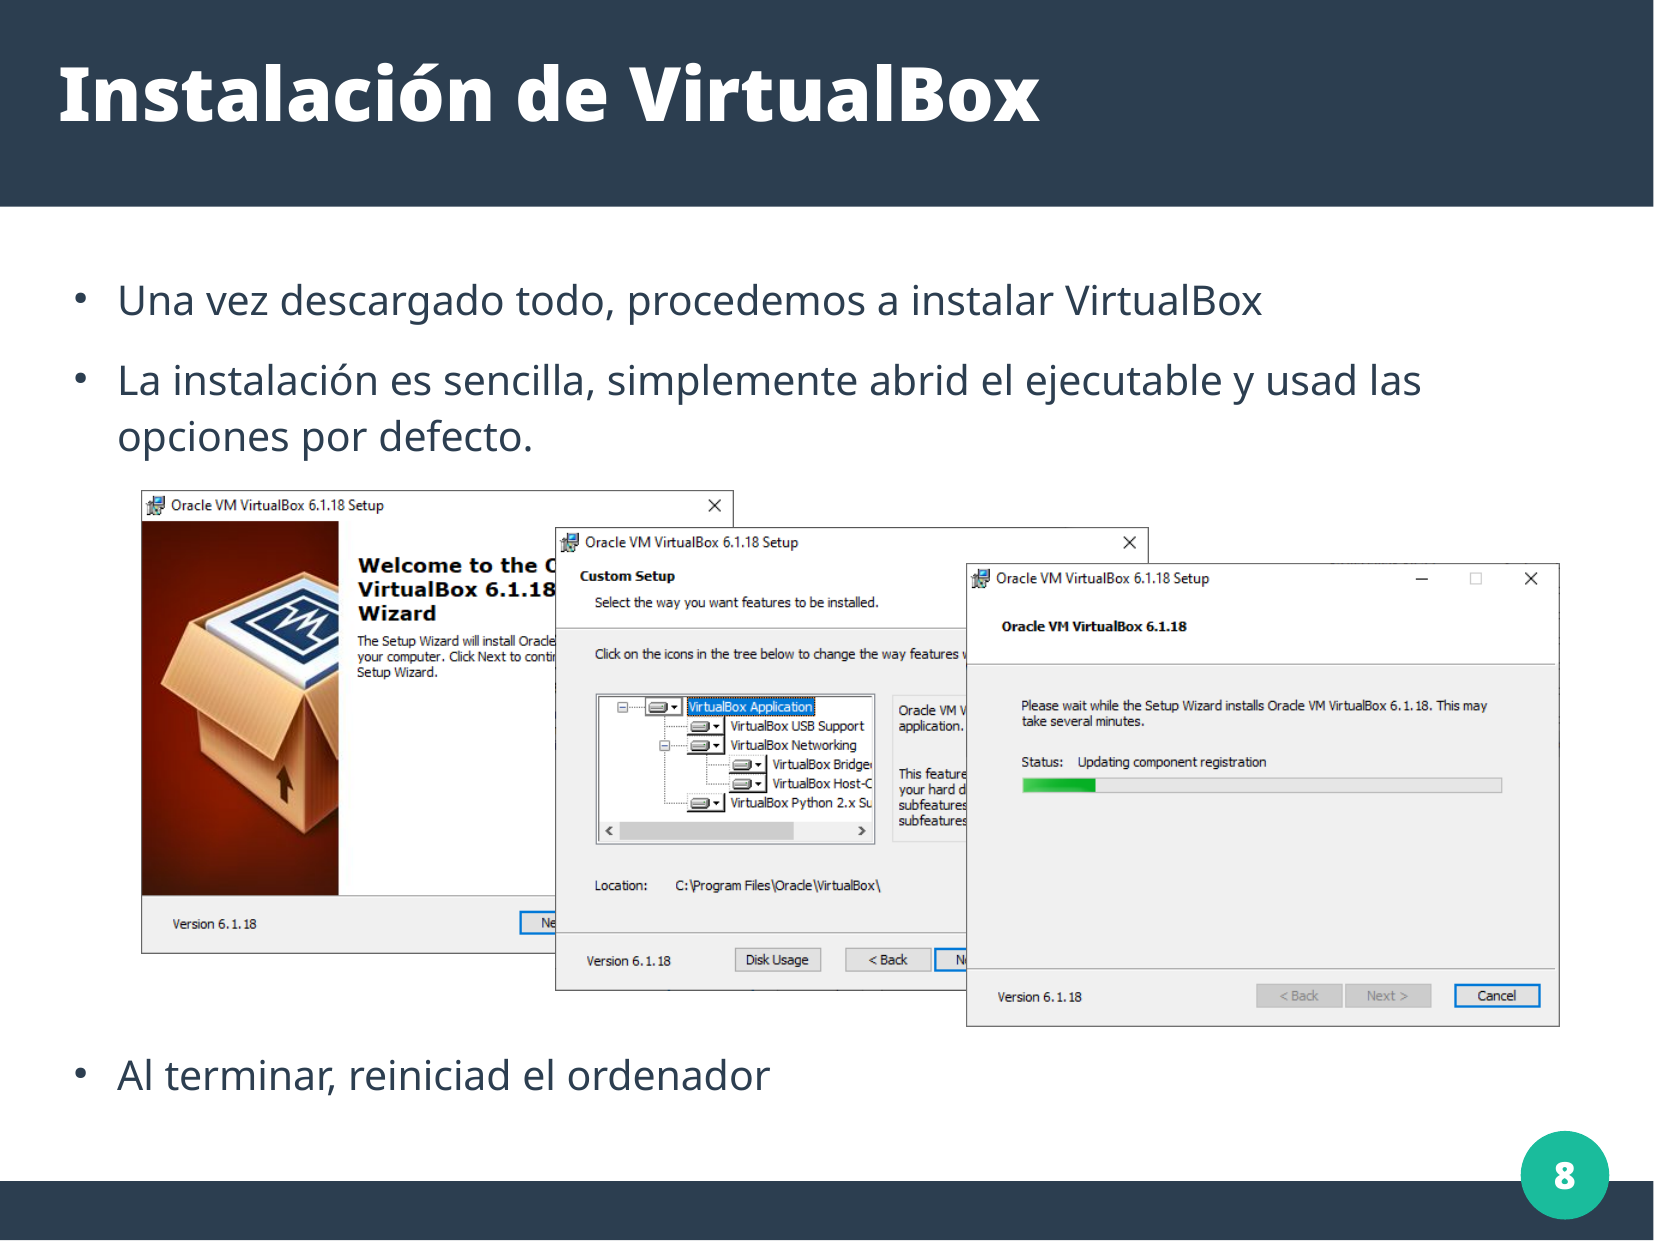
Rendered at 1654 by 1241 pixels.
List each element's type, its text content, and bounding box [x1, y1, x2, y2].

picture [141, 490, 1560, 1027]
list Una vez descargado todo, procedemos a instalar VirtualBox La instalación es sencilla, simplemente abrid el ejecutable y usad las opciones por defecto. Al terminar, reiniciad el ordenador [59, 271, 1595, 1111]
title Instalación de VirtualBox [59, 13, 1595, 172]
